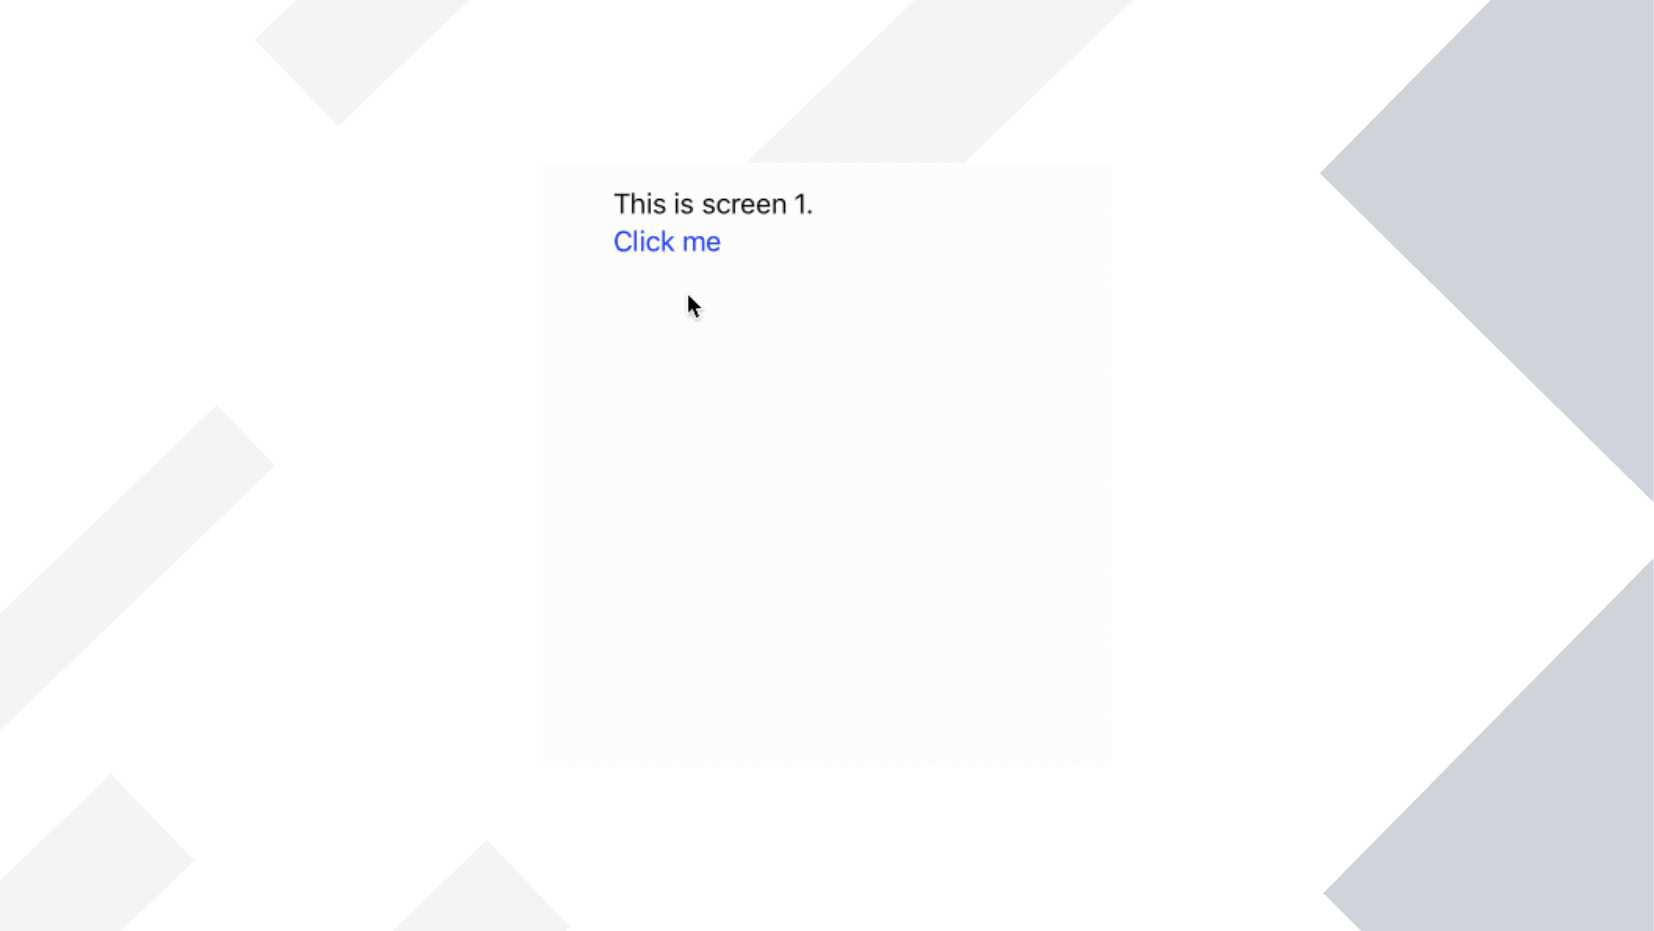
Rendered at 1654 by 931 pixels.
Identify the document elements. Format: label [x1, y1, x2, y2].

picture [543, 163, 1111, 767]
